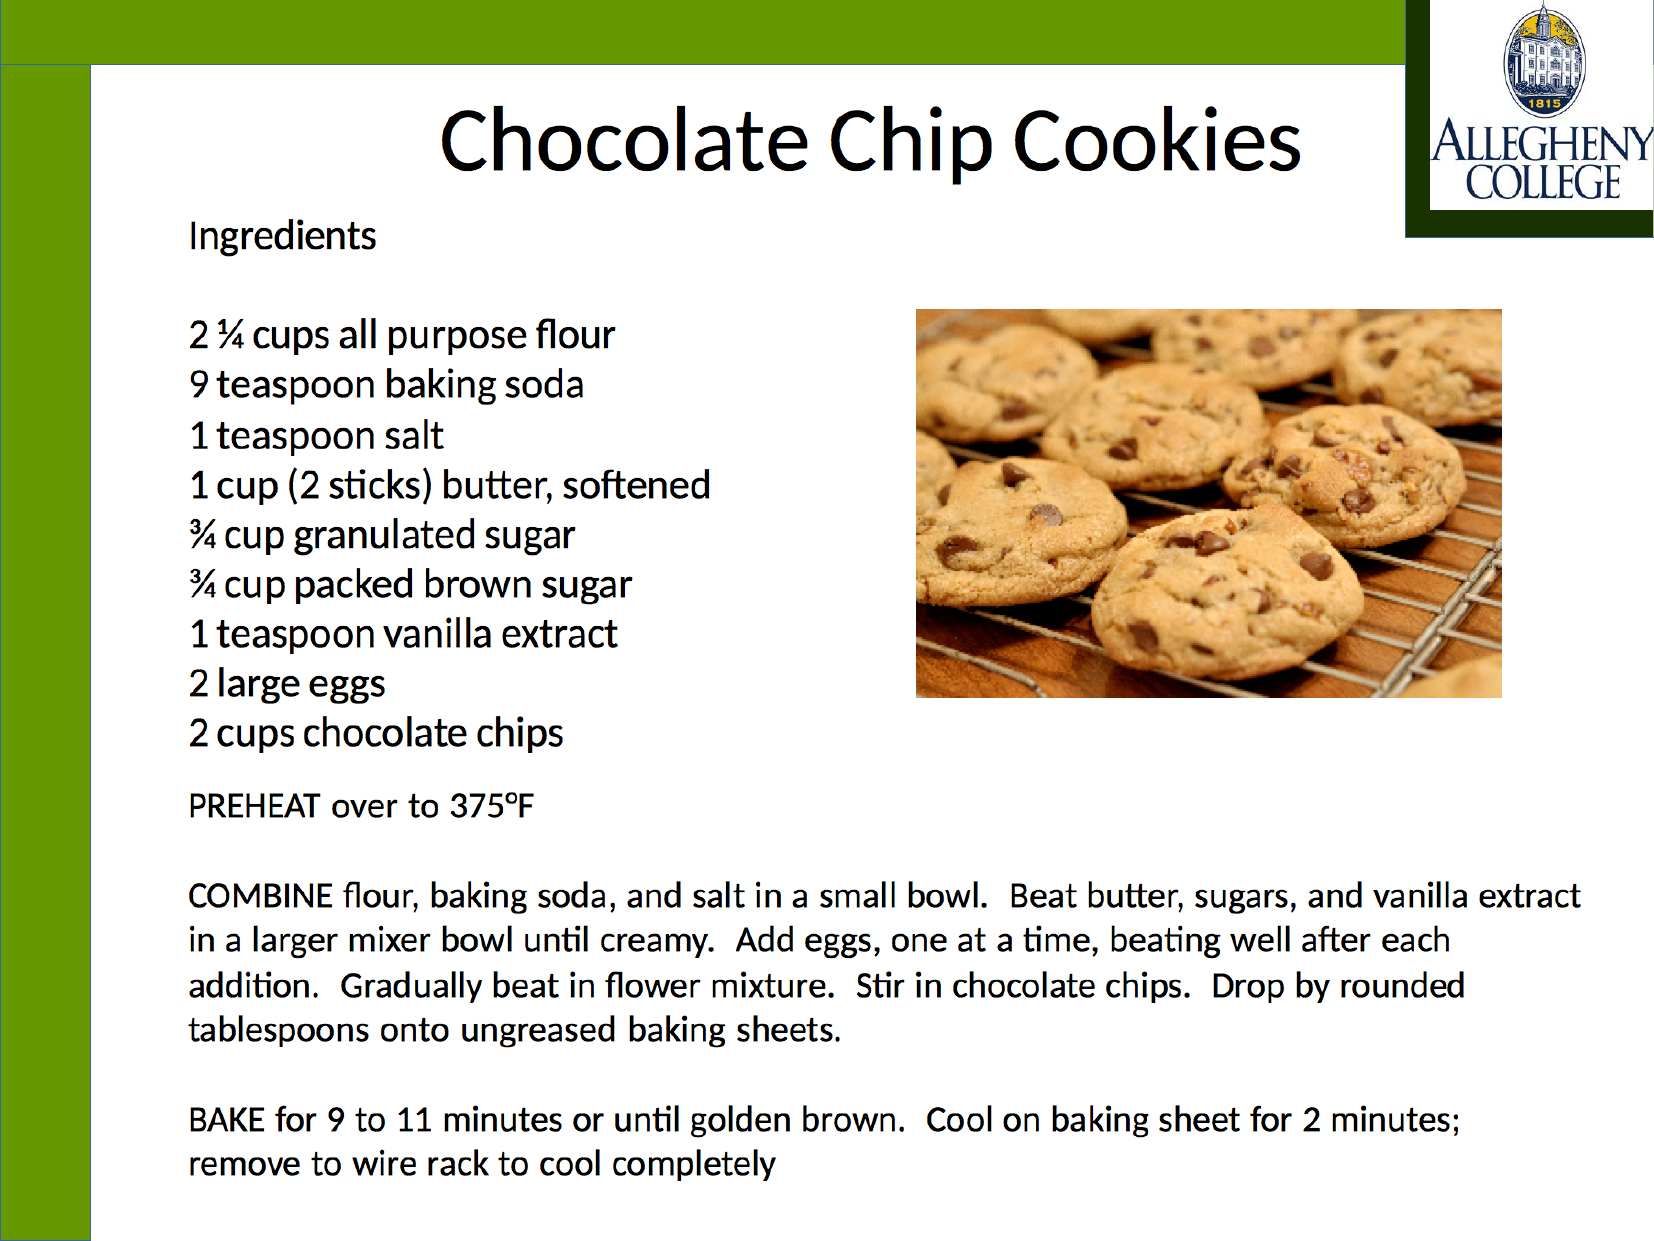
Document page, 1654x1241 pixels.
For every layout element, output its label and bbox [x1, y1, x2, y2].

picture [138, 83, 1602, 1191]
text_box [0, 0, 1654, 1241]
picture [1430, 0, 1654, 210]
